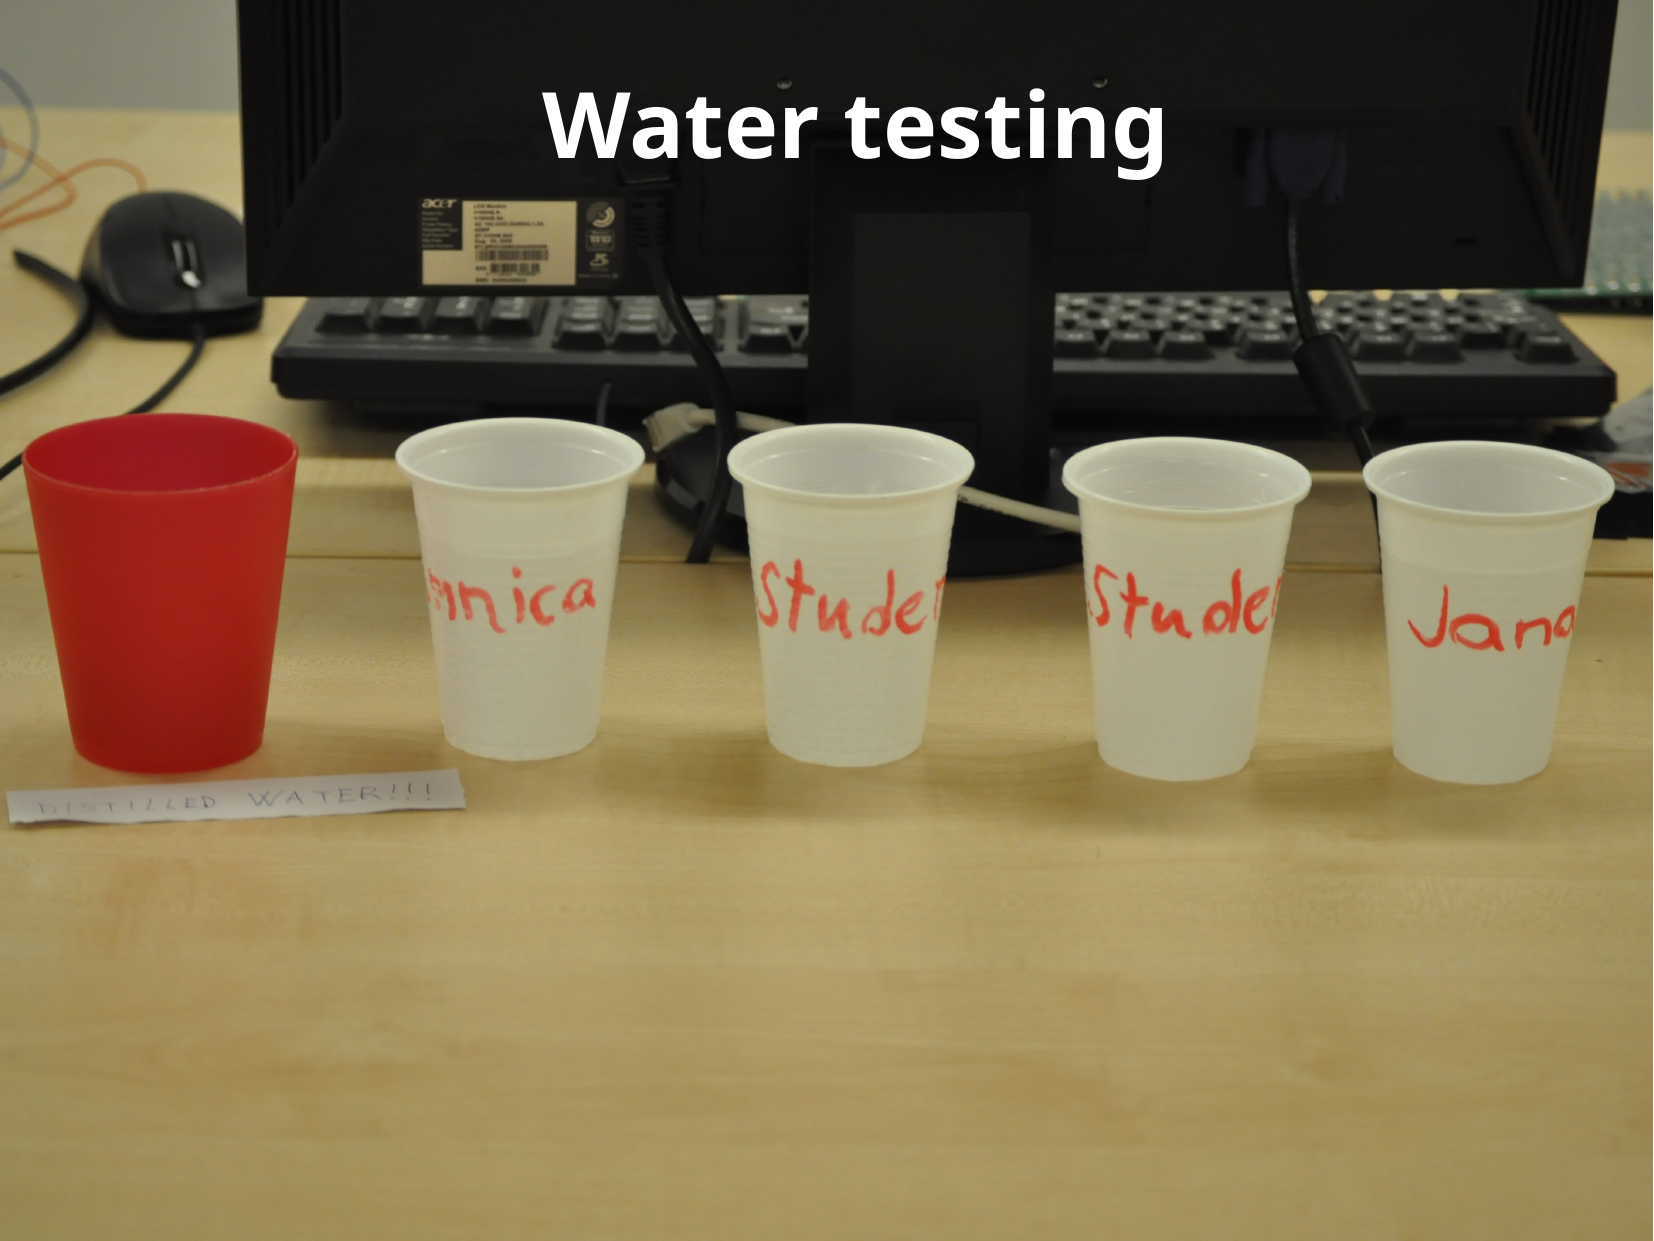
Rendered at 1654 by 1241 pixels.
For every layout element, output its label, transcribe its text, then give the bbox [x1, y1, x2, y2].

title Water testing [112, 19, 1600, 228]
picture [0, 0, 1653, 1241]
